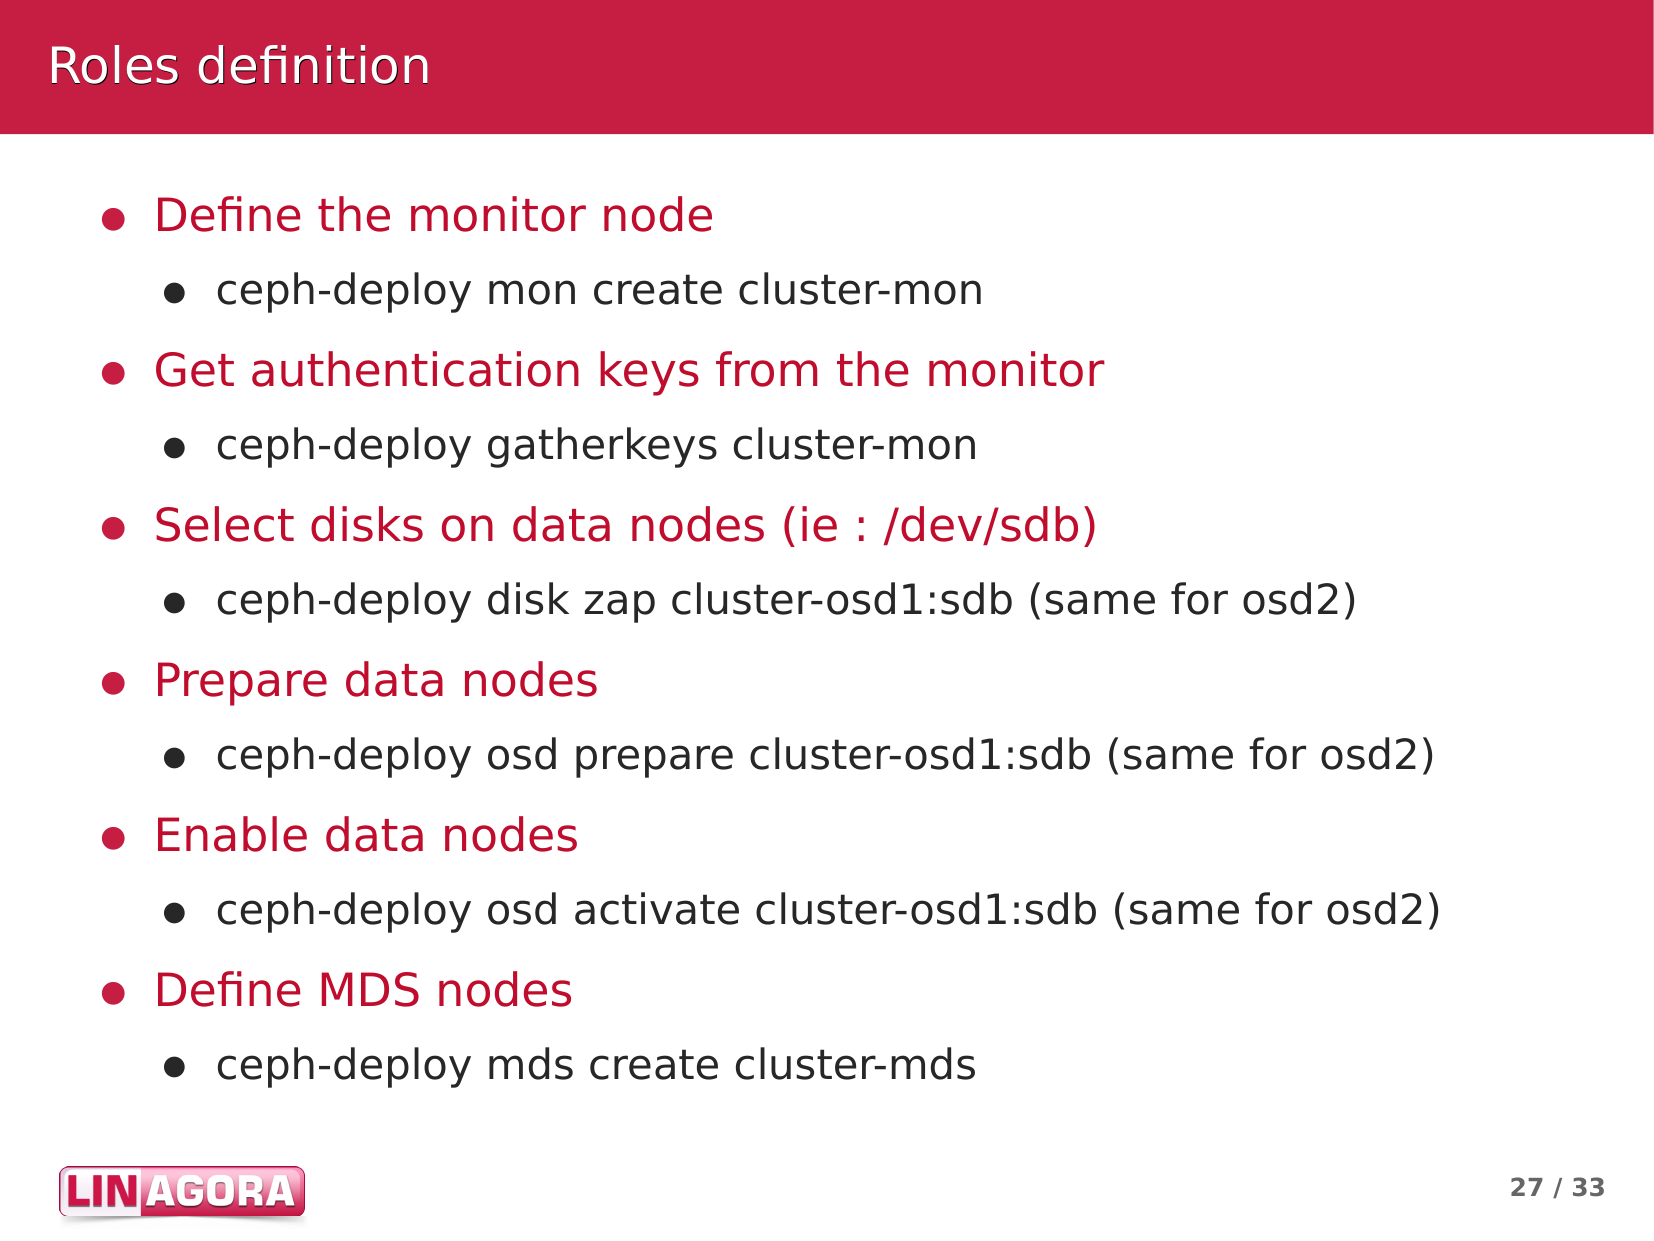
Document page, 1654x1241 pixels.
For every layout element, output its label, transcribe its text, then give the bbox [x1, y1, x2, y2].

list Define the monitor node ceph-deploy mon create cluster-mon Get authentication keys from the monitor ceph-deploy gatherkeys cluster-mon Select disks on data nodes (ie : /dev/sdb) ceph-deploy disk zap cluster-osd1:sdb (same for osd2) Prepare data nodes ceph-deploy osd prepare cluster-osd1:sdb (same for osd2) Enable data nodes ceph-deploy osd activate cluster-osd1:sdb (same for osd2) Define MDS nodes ceph-deploy mds create cluster-mds [82, 188, 1571, 1111]
title Roles definition [47, 7, 1624, 126]
picture [59, 1166, 308, 1229]
